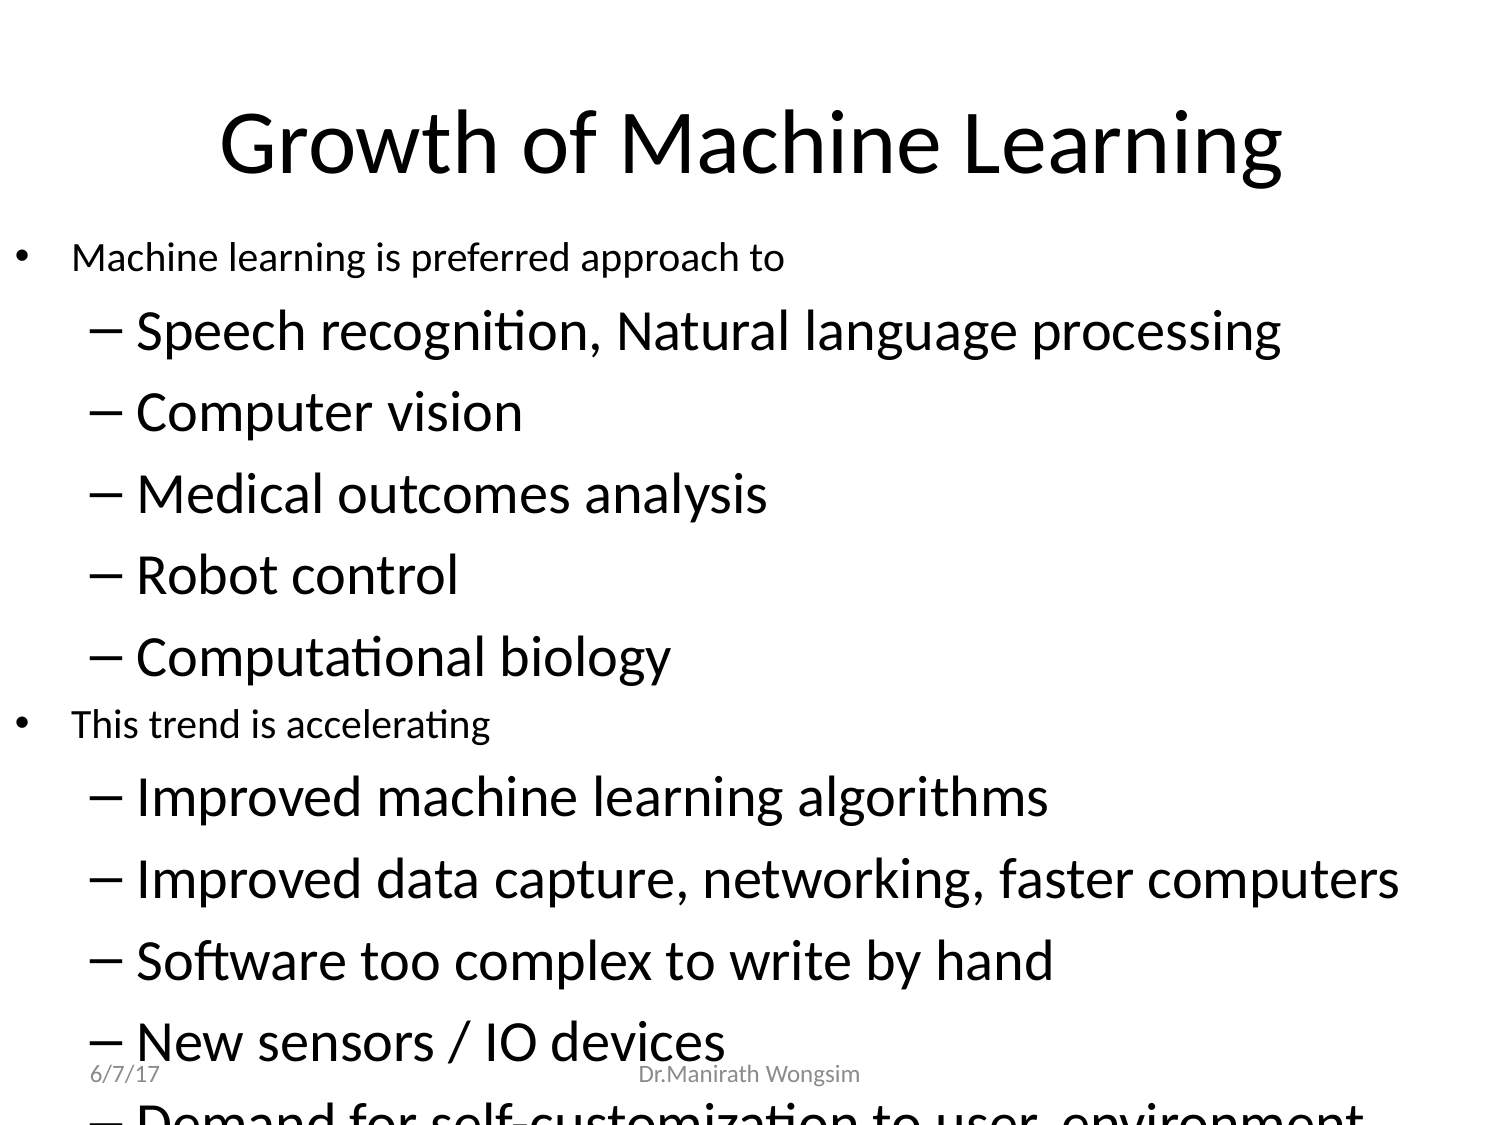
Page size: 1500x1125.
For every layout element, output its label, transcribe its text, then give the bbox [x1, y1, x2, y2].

text_box 06/07/2017 [74, 1042, 425, 1103]
text_box Growth of Machine Learning [74, 74, 1430, 200]
text_box Machine learning is preferred approach to Speech recognition, Natural language processing Computer vision Medical outcomes analysis Robot control Computational biology This trend is accelerating Improved machine learning algorithms Improved data capture, networking, faster computers Software too complex to write by hand New sensors / IO devices Demand for self-customization to user, environment It turns out to be difficult to extract knowledge from human expertsfailure of expert systems in the 1980’s. [0, 222, 1500, 963]
text_box Dr.Manirath Wongsim [512, 1042, 988, 1103]
